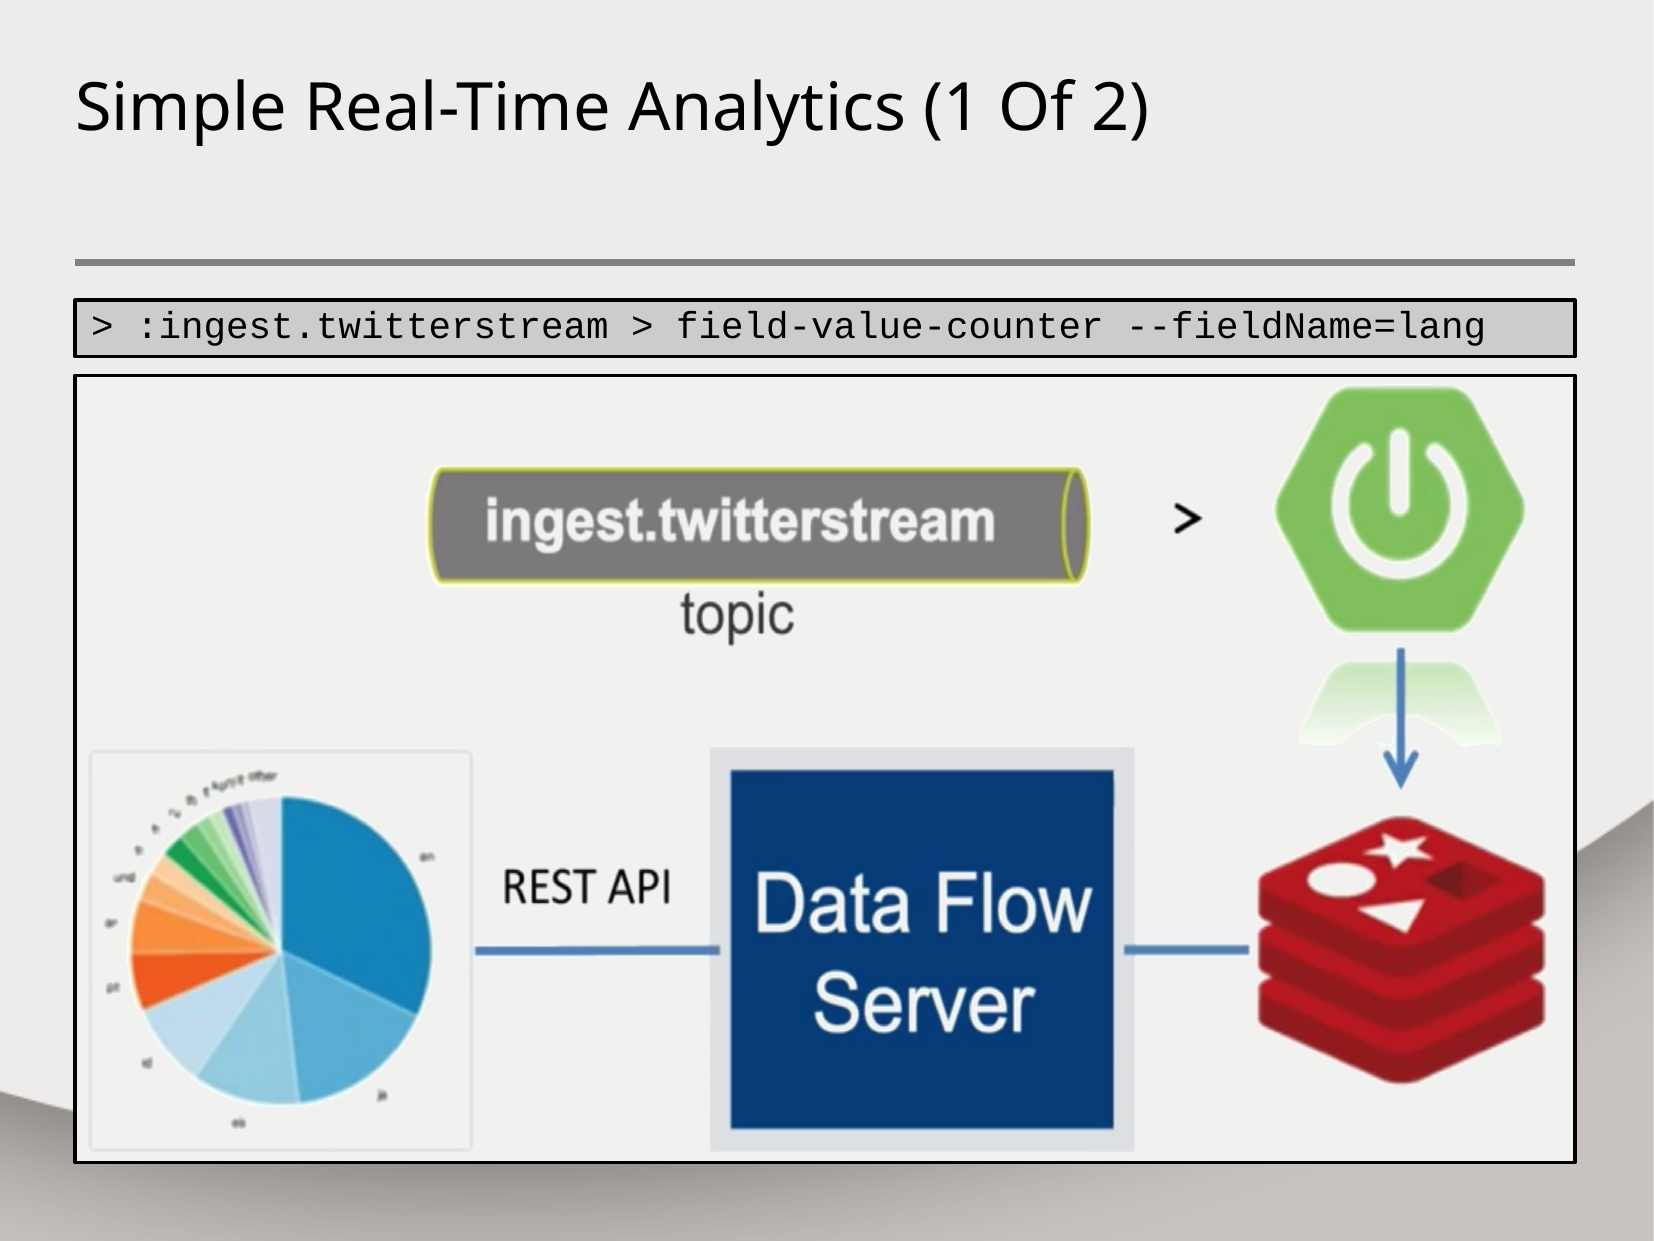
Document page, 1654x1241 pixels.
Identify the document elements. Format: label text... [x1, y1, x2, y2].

text_box > :ingest.twitterstream > field-value-counter --fieldName=lang [75, 300, 1576, 357]
picture [0, 0, 1654, 1241]
title Simple Real-Time Analytics (1 Of 2) [75, 75, 1576, 226]
